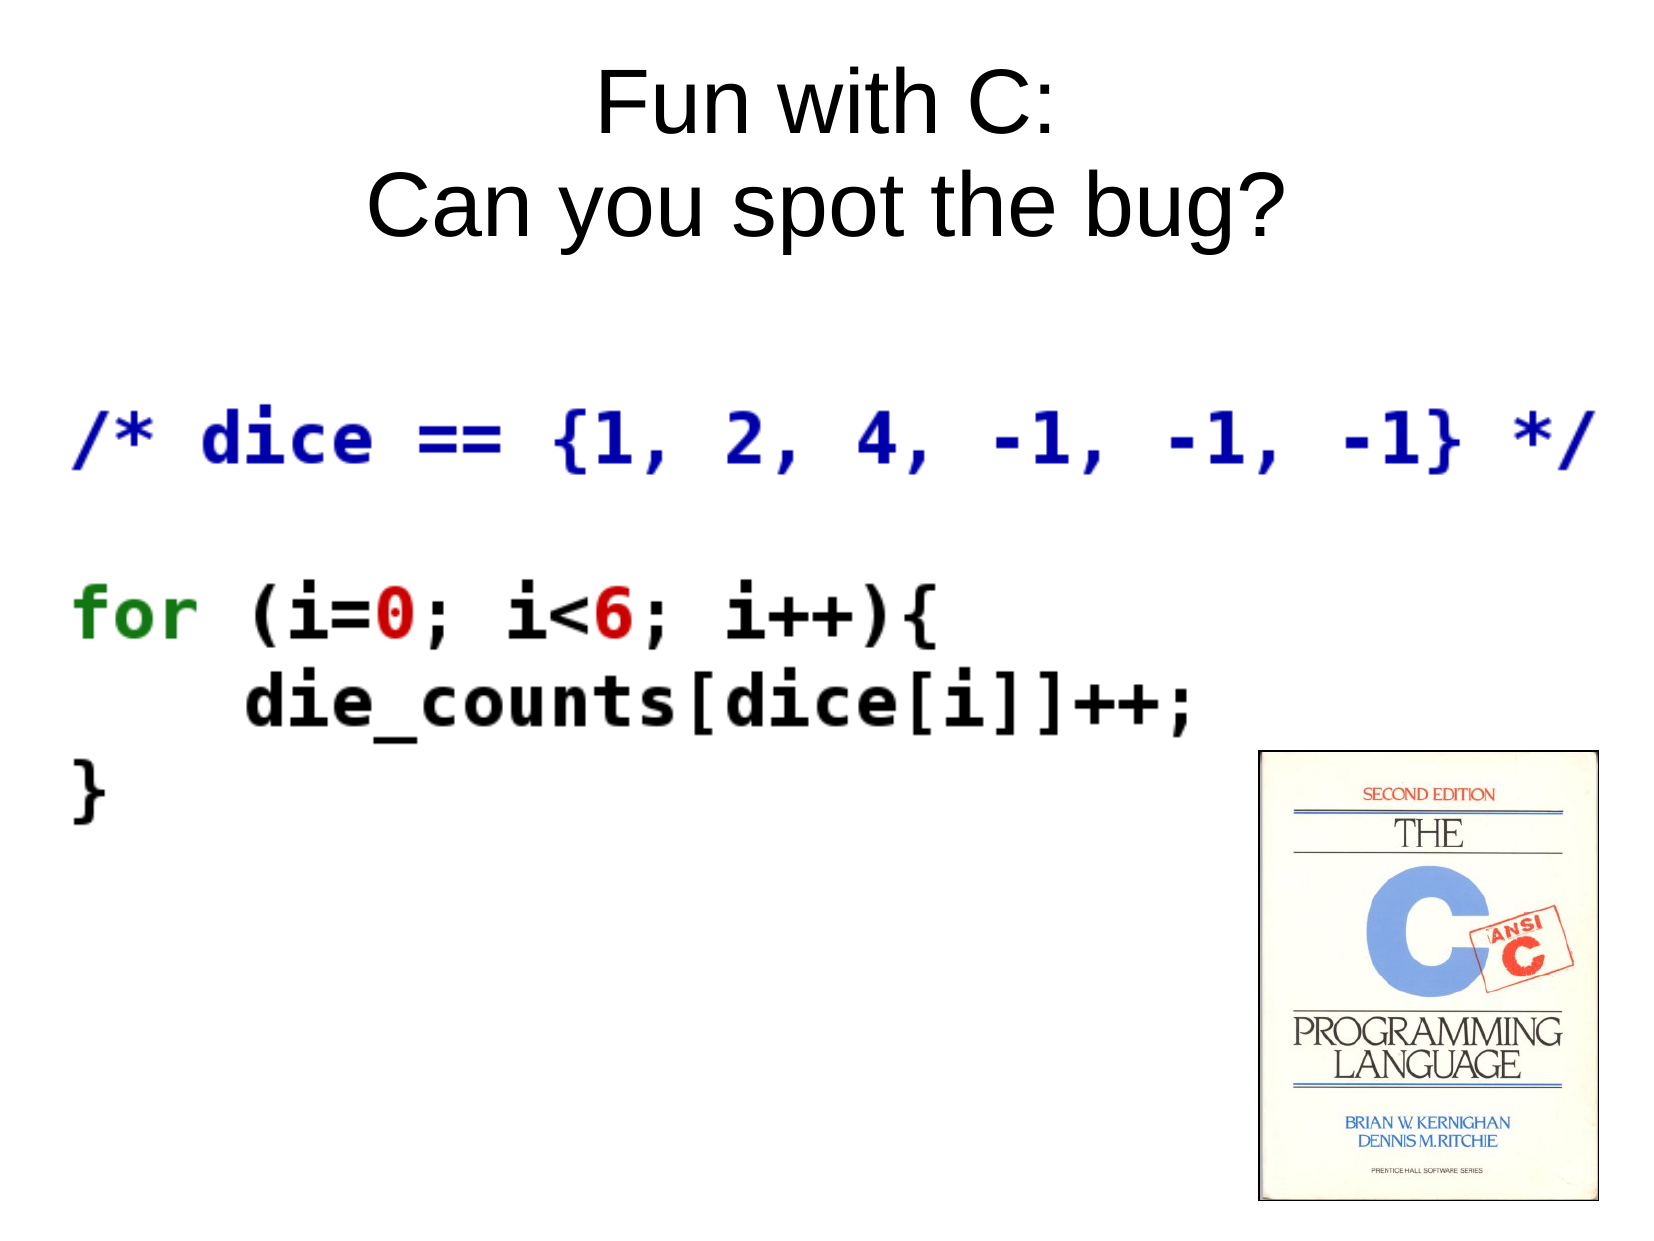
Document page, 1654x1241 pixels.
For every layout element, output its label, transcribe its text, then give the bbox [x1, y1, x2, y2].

picture [55, 394, 1611, 1201]
title Fun with C: Can you spot the bug? [82, 49, 1571, 257]
